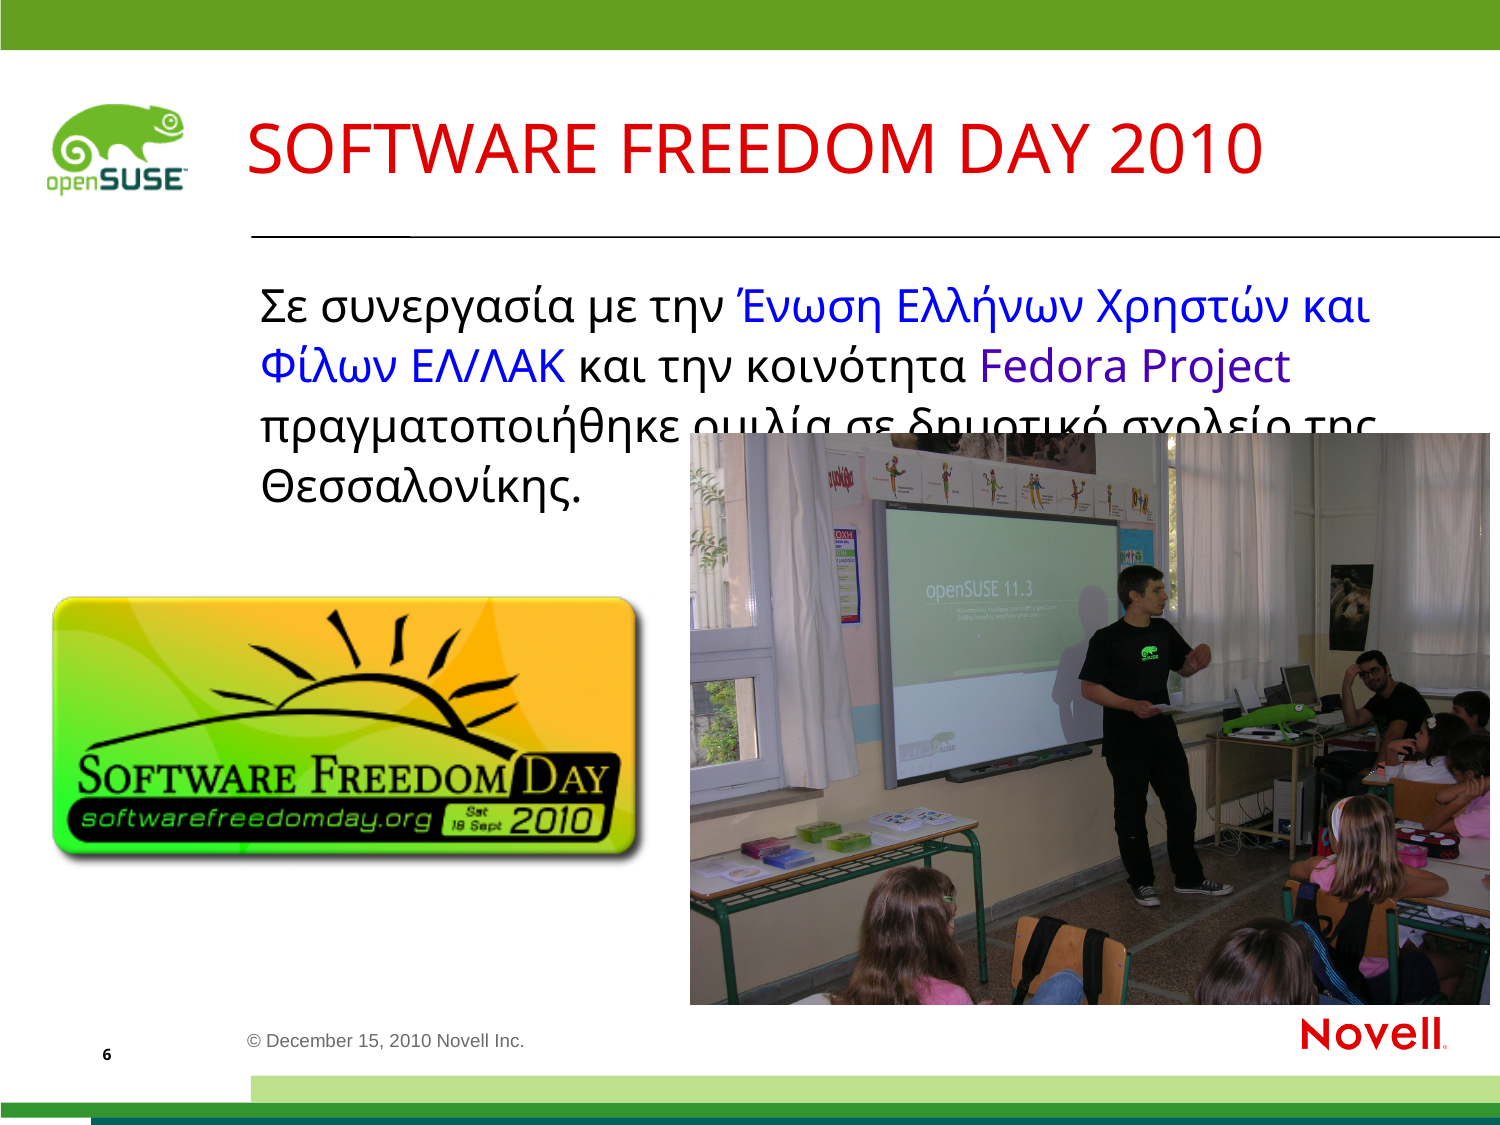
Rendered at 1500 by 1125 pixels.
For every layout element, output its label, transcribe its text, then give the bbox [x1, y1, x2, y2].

picture [690, 433, 1490, 1005]
list Σε συνεργασία με την Ένωση Ελλήνων Χρηστών και Φίλων ΕΛ/ΛΑΚ και την κοινότητα Fedora Project πραγματοποιήθηκε ομιλία σε δημοτικό σχολείο της Θεσσαλονίκης. [245, 267, 1458, 1026]
picture [48, 592, 653, 873]
title SOFTWARE FREEDOM DAY 2010 [246, 60, 1409, 239]
picture [1295, 1026, 1453, 1056]
picture [47, 104, 188, 197]
